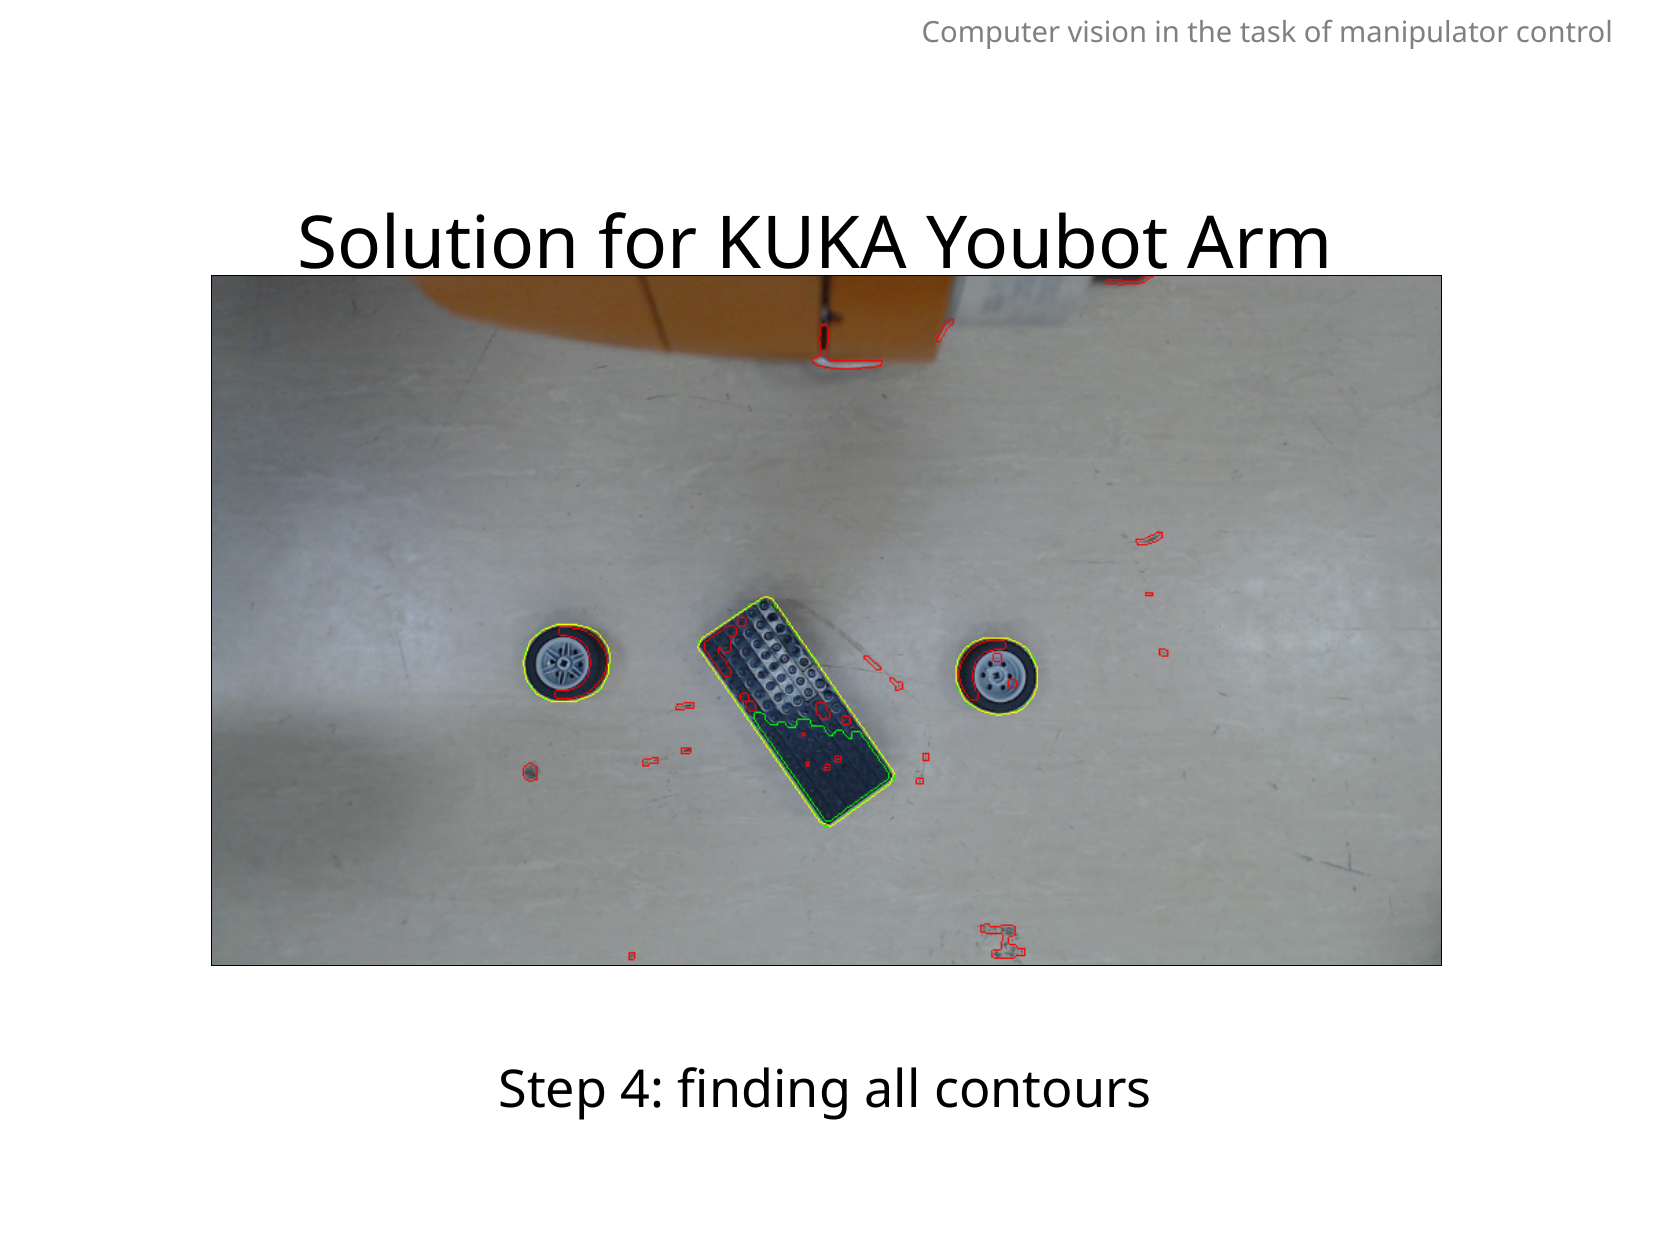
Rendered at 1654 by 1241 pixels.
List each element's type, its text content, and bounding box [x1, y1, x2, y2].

text_box Computer vision in the task of manipulator control [881, 0, 1654, 65]
text_box Step 4: finding all contours [484, 1045, 1170, 1112]
picture [211, 275, 1442, 966]
text_box Solution for KUKA Youbot Arm [282, 183, 1371, 271]
